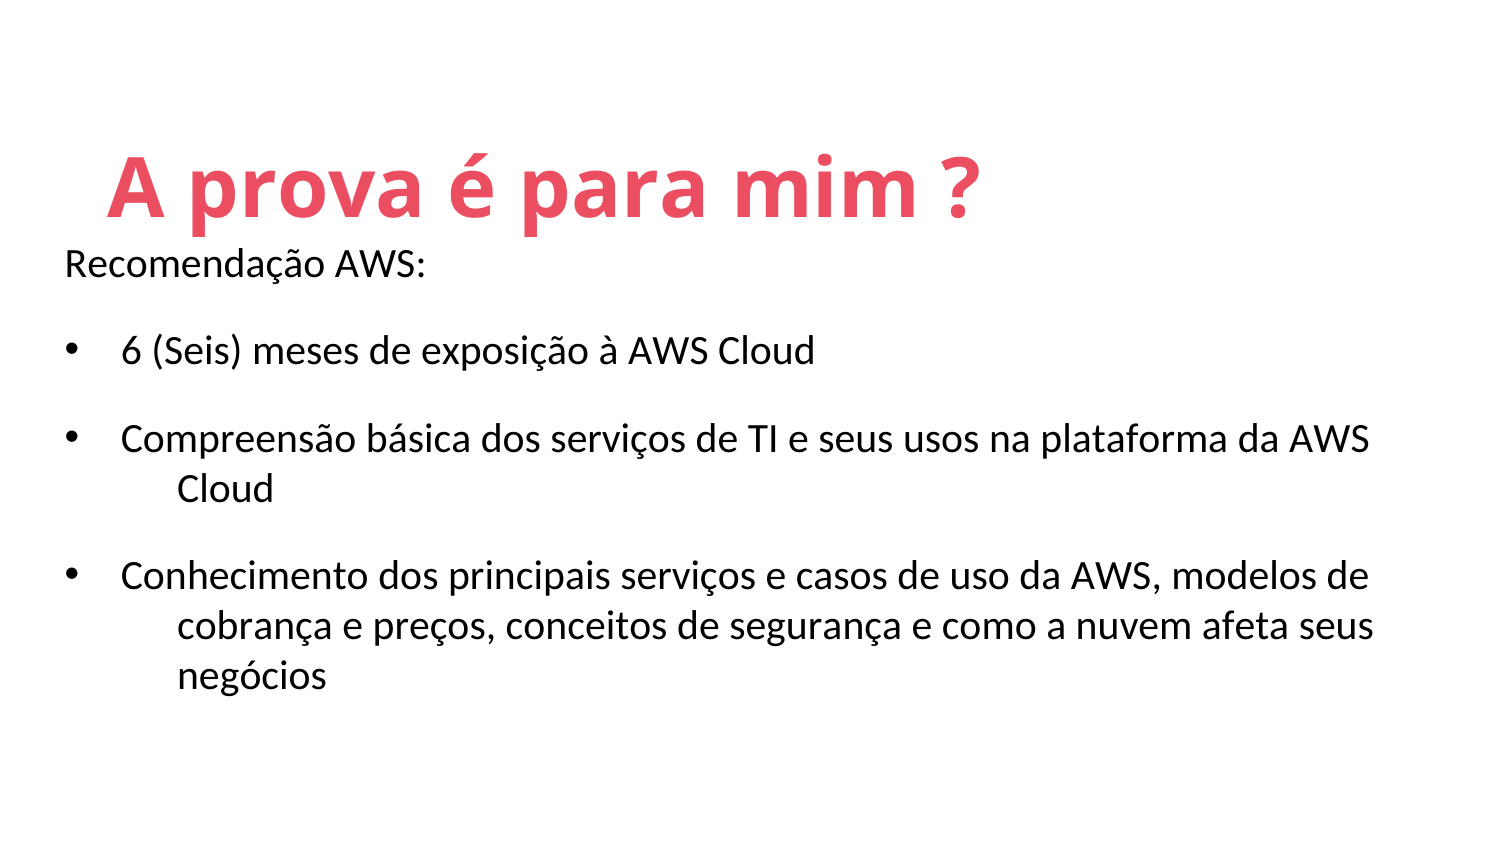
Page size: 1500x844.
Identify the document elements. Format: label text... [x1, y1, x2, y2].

text_box A prova é para mim ? [92, 104, 1408, 220]
text_box Recomendação AWS: 6 (Seis) meses de exposição à AWS Cloud Compreensão básica dos serviços de TI e seus usos na plataforma da AWS Cloud Conhecimento dos principais serviços e casos de uso da AWS, modelos de cobrança e preços, conceitos de segurança e como a nuvem afeta seus negócios [49, 220, 1408, 780]
